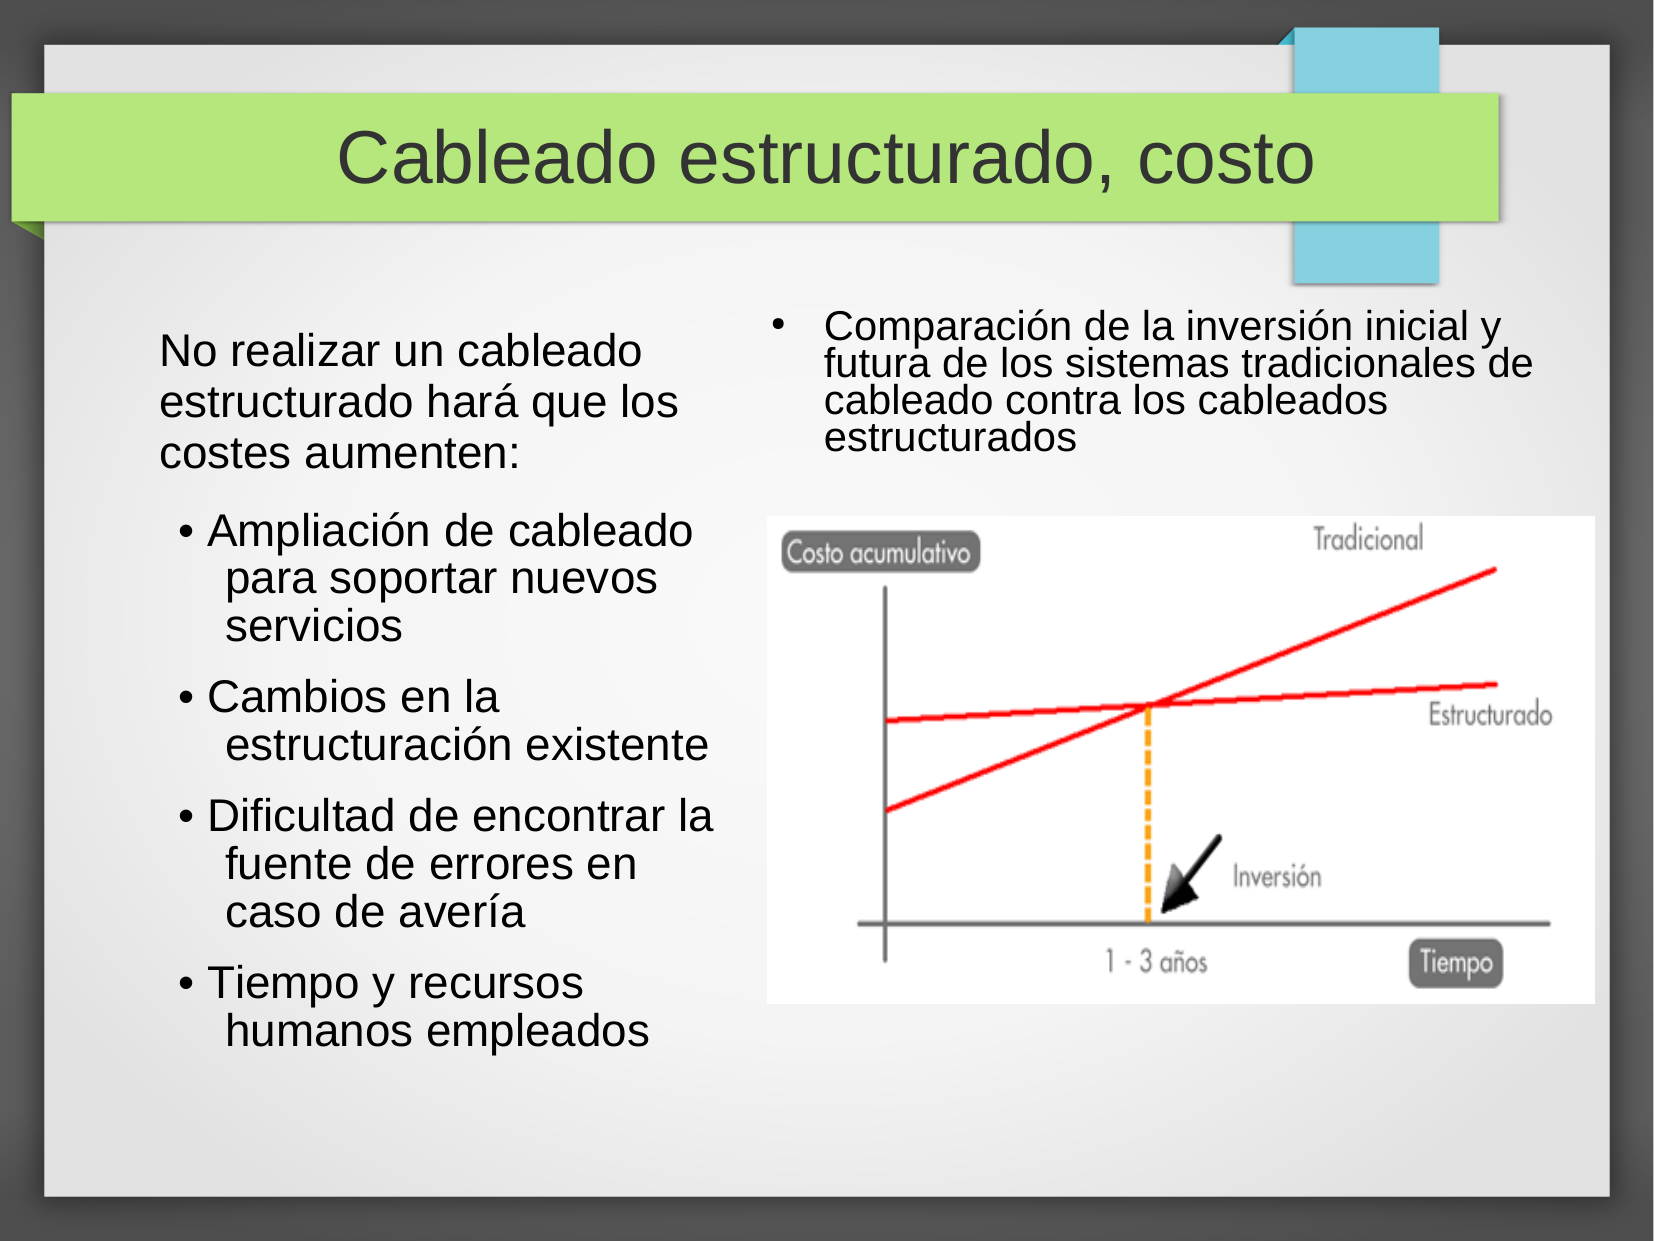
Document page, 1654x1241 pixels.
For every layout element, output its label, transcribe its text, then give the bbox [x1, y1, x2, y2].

title Cableado estructurado, costo [32, 88, 1621, 207]
picture [0, 0, 1654, 1241]
list Comparación de la inversión inicial y futura de los sistemas tradicionales de cableado contra los cableados estructurados [738, 303, 1583, 473]
text_box No realizar un cableado estructurado hará que los costes aumenten: • Ampliación de cableado para soportar nuevos servicios • Cambios en la estructuración existente • Dificultad de encontrar la fuente de errores en caso de avería • Tiempo y recursos humanos empleados [88, 317, 739, 1063]
